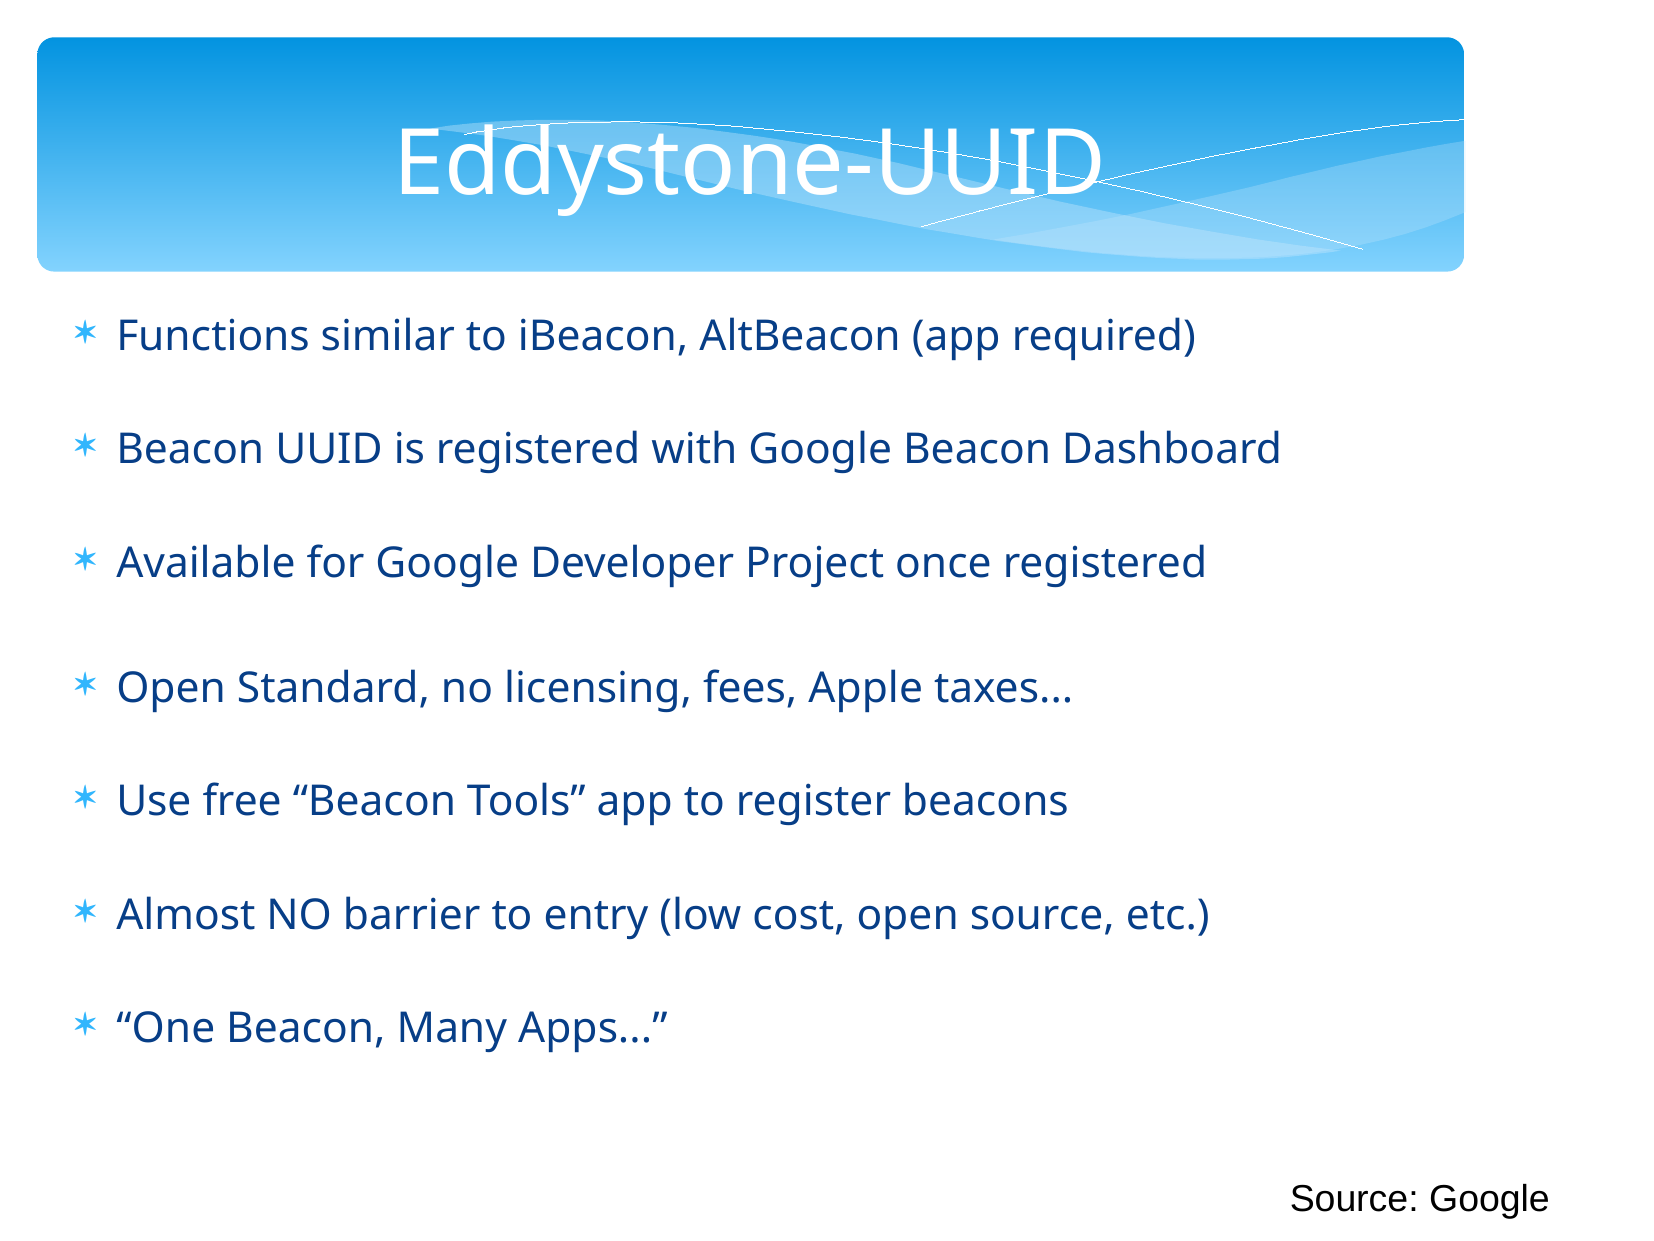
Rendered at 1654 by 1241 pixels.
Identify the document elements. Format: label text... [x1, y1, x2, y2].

title Eddystone-UUID [74, 55, 1425, 261]
list Functions similar to iBeacon, AltBeacon (app required) Beacon UUID is registered with Google Beacon Dashboard Available for Google Developer Project once registered Open Standard, no licensing, fees, Apple taxes... Use free “Beacon Tools” app to register beacons Almost NO barrier to entry (low cost, open source, etc.) “One Beacon, Many Apps...” [60, 300, 1501, 1066]
text_box Source: Google [1274, 1170, 1605, 1232]
